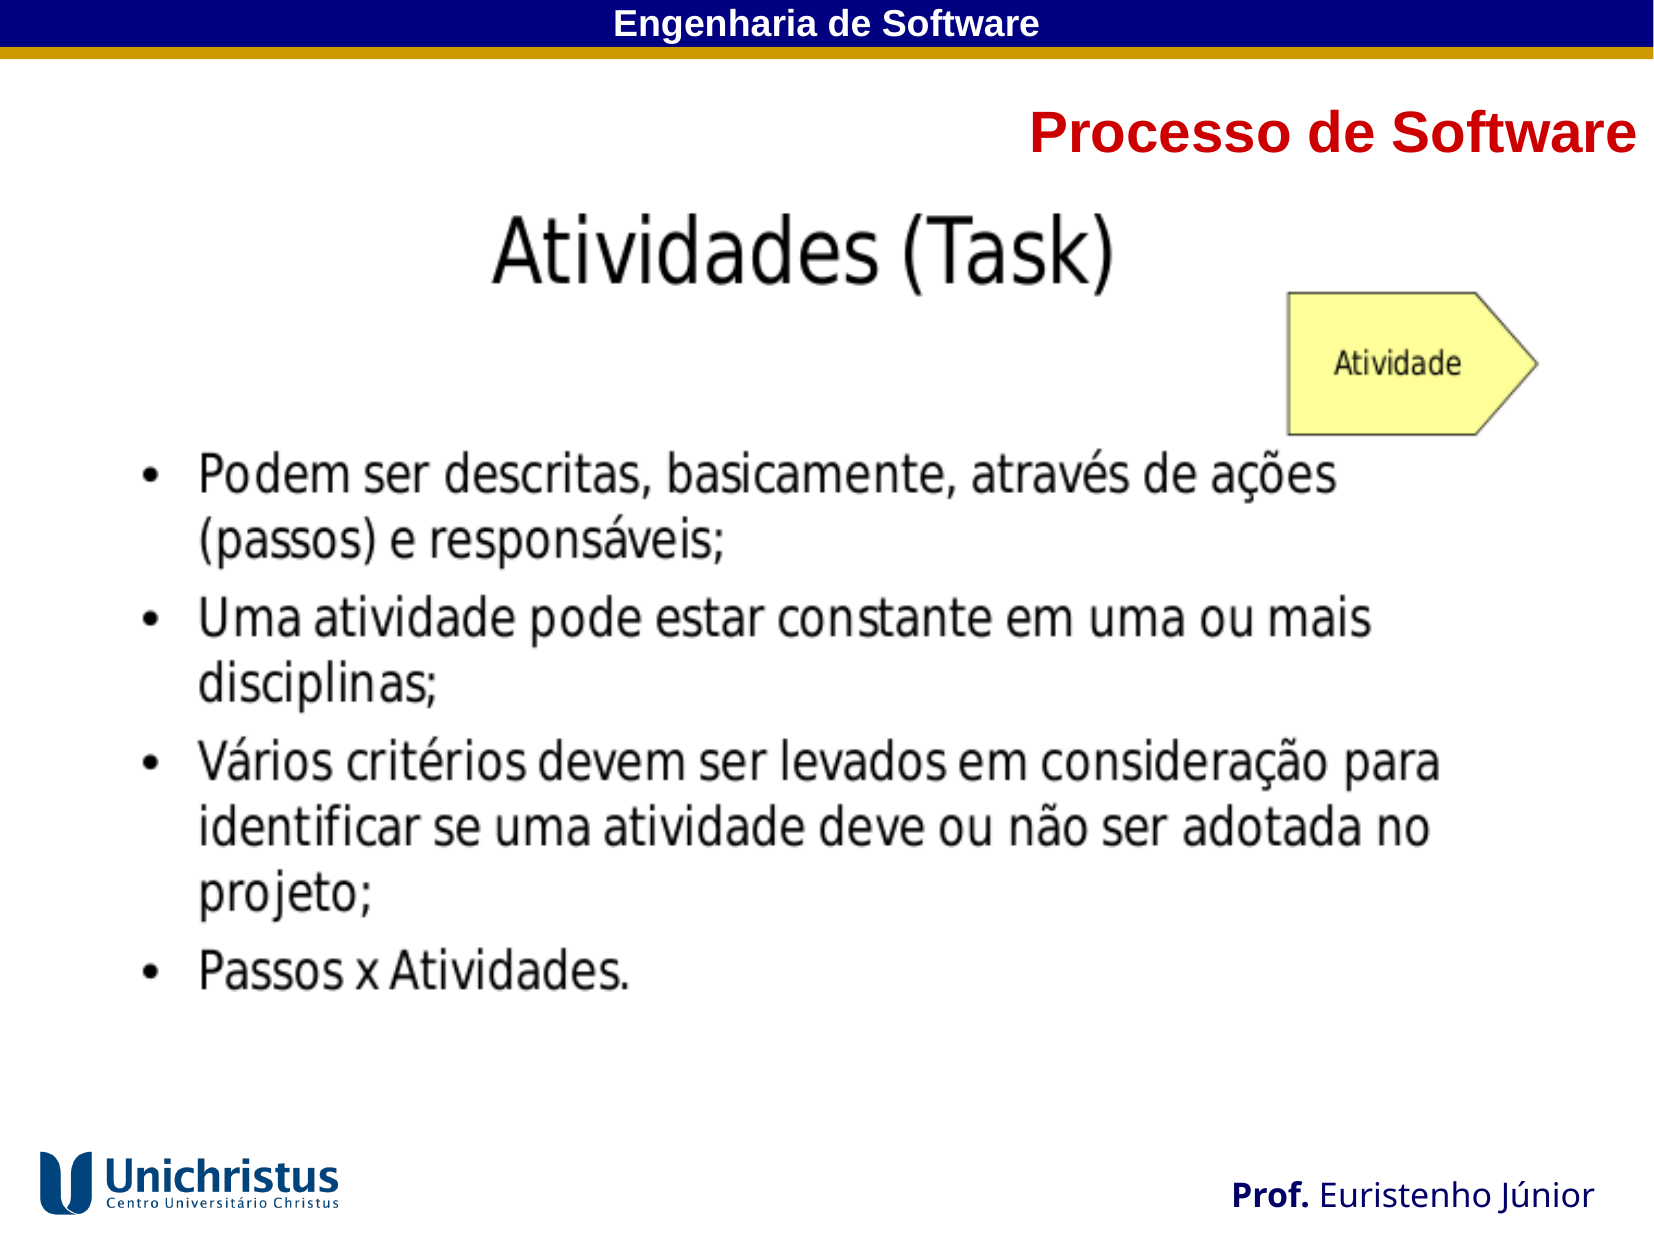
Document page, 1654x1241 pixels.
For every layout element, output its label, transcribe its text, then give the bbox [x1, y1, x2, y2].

text_box [0, 47, 1654, 60]
text_box Prof. Euristenho Júnior [1216, 1163, 1654, 1224]
picture [111, 201, 1548, 1029]
picture [35, 1148, 343, 1217]
text_box Processo de Software [1014, 92, 1654, 173]
text_box Engenharia de Software [0, 0, 1654, 47]
